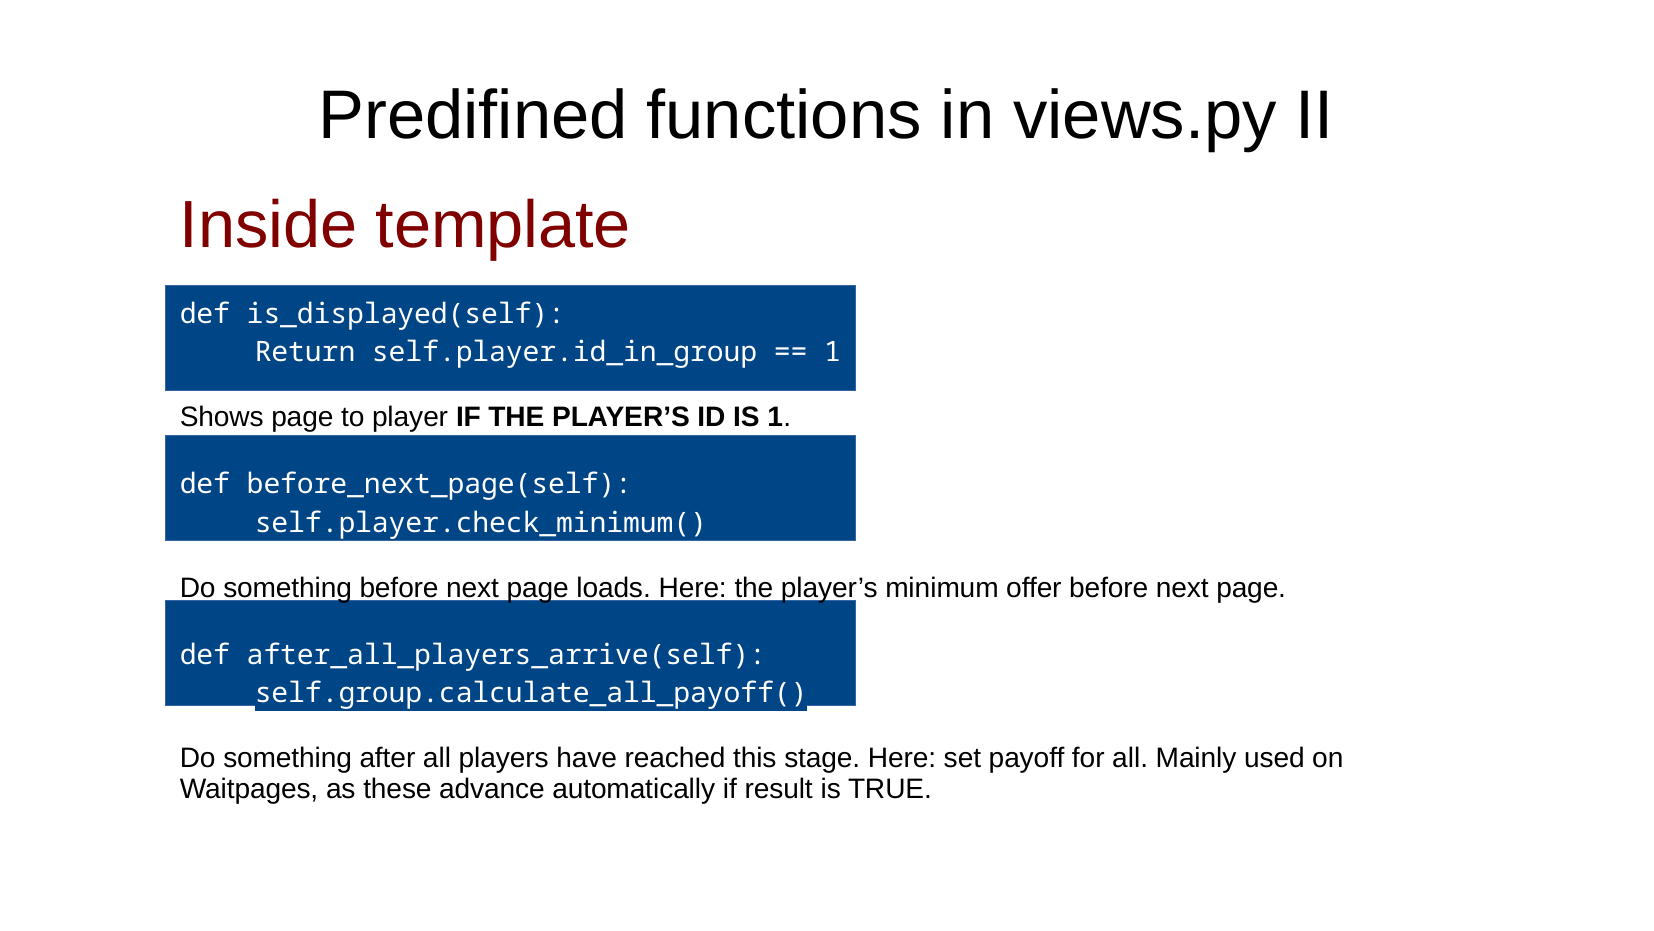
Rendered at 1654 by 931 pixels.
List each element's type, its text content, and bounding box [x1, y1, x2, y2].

title Predifined functions in views.py II [82, 37, 1571, 193]
text_box Inside template def is_displayed(self): Return self.player.id_in_group == 1 Shows page to player IF THE PLAYER’S ID IS 1. def before_next_page(self): self.player.check_minimum() Do something before next page loads. Here: the player’s minimum offer before next page. def after_all_players_arrive(self): self.group.calculate_all_payoff() Do something after all players have reached this stage. Here: set payoff for all. Mainly used on Waitpages, as these advance automatically if result is TRUE. [165, 193, 1486, 818]
